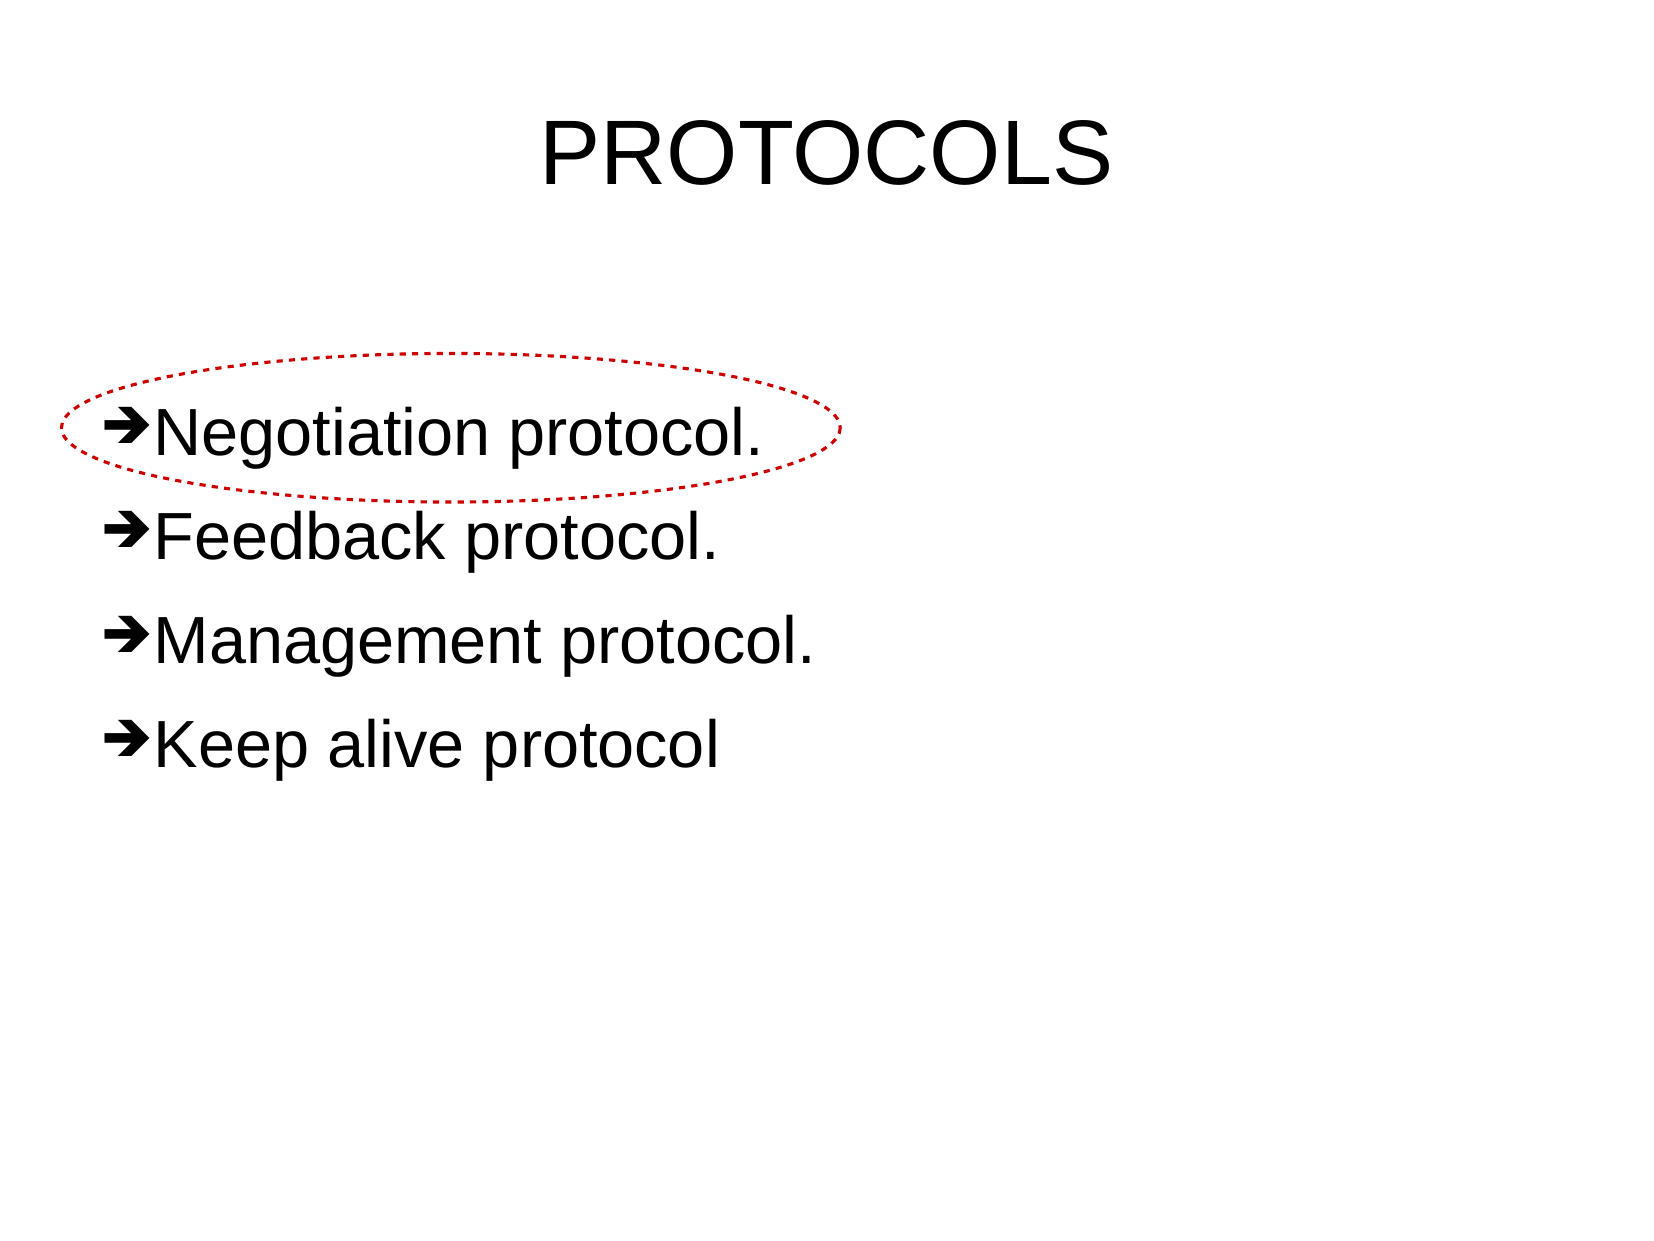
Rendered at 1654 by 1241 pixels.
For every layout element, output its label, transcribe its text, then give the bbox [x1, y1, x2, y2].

list Negotiation protocol. Feedback protocol. Management protocol. Keep alive protocol [82, 290, 1571, 1010]
title PROTOCOLS [82, 49, 1571, 257]
text_box [61, 353, 841, 503]
